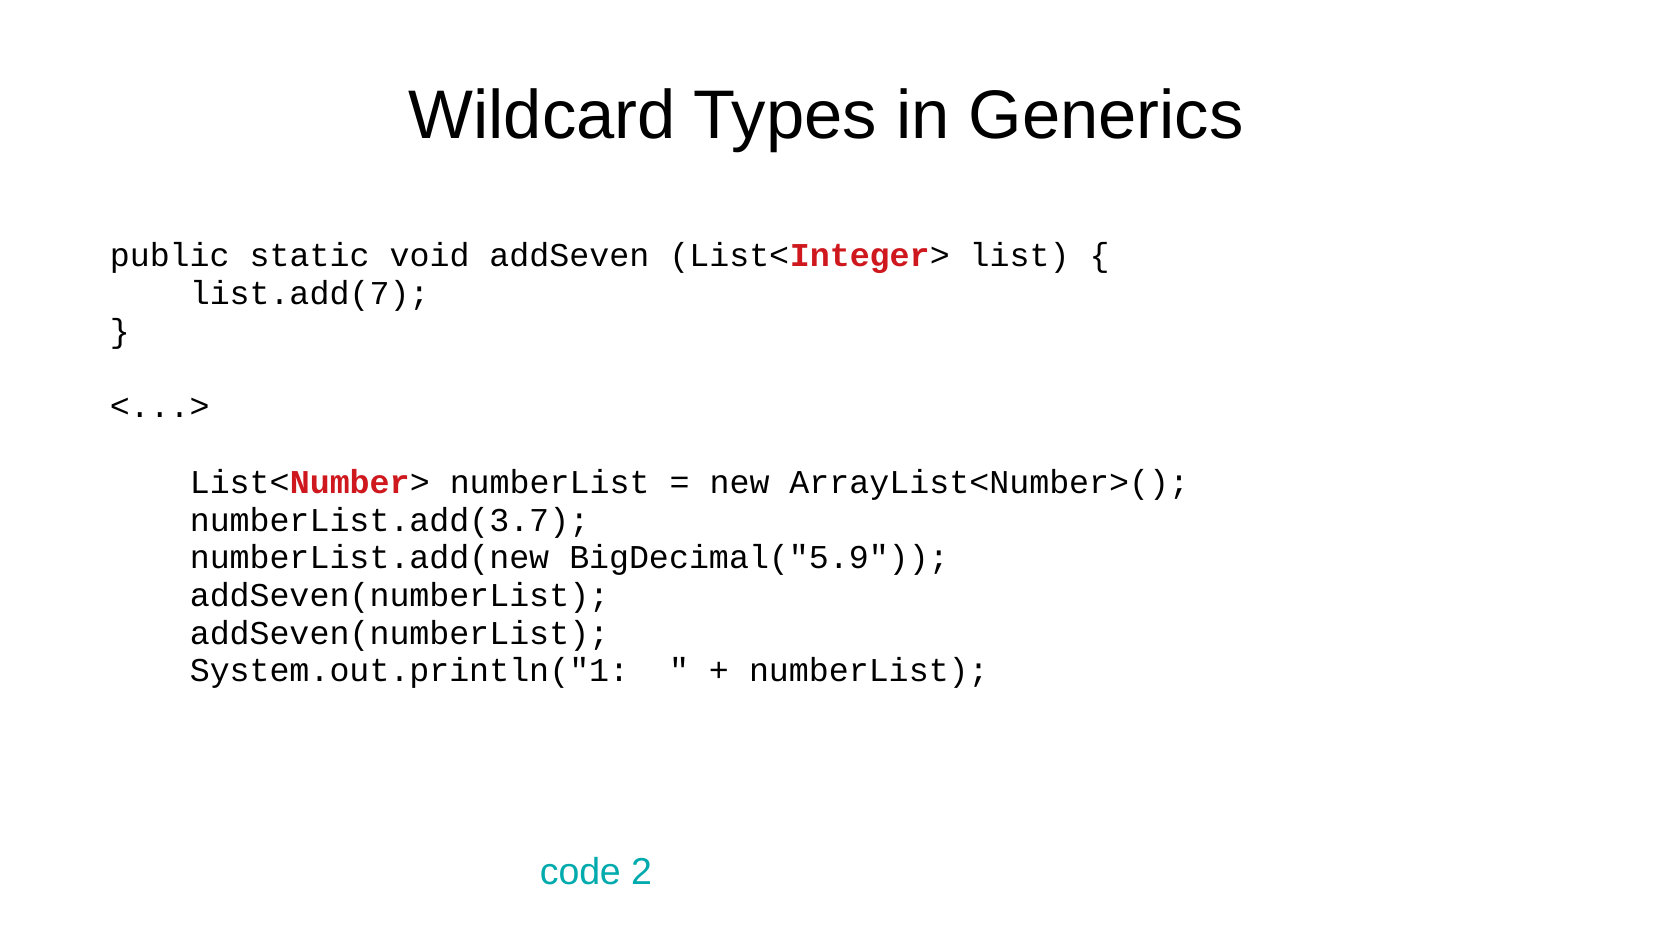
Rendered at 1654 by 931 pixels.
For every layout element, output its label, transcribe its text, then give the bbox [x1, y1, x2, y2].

text_box code 2 [525, 843, 667, 901]
text_box public static void addSeven (List<Integer> list) { list.add(7); } <...> List<Number> numberList = new ArrayList<Number>(); numberList.add(3.7); numberList.add(new BigDecimal("5.9")); addSeven(numberList); addSeven(numberList); System.out.println("1: " + numberList); [15, 231, 1621, 931]
title Wildcard Types in Generics [82, 37, 1571, 193]
